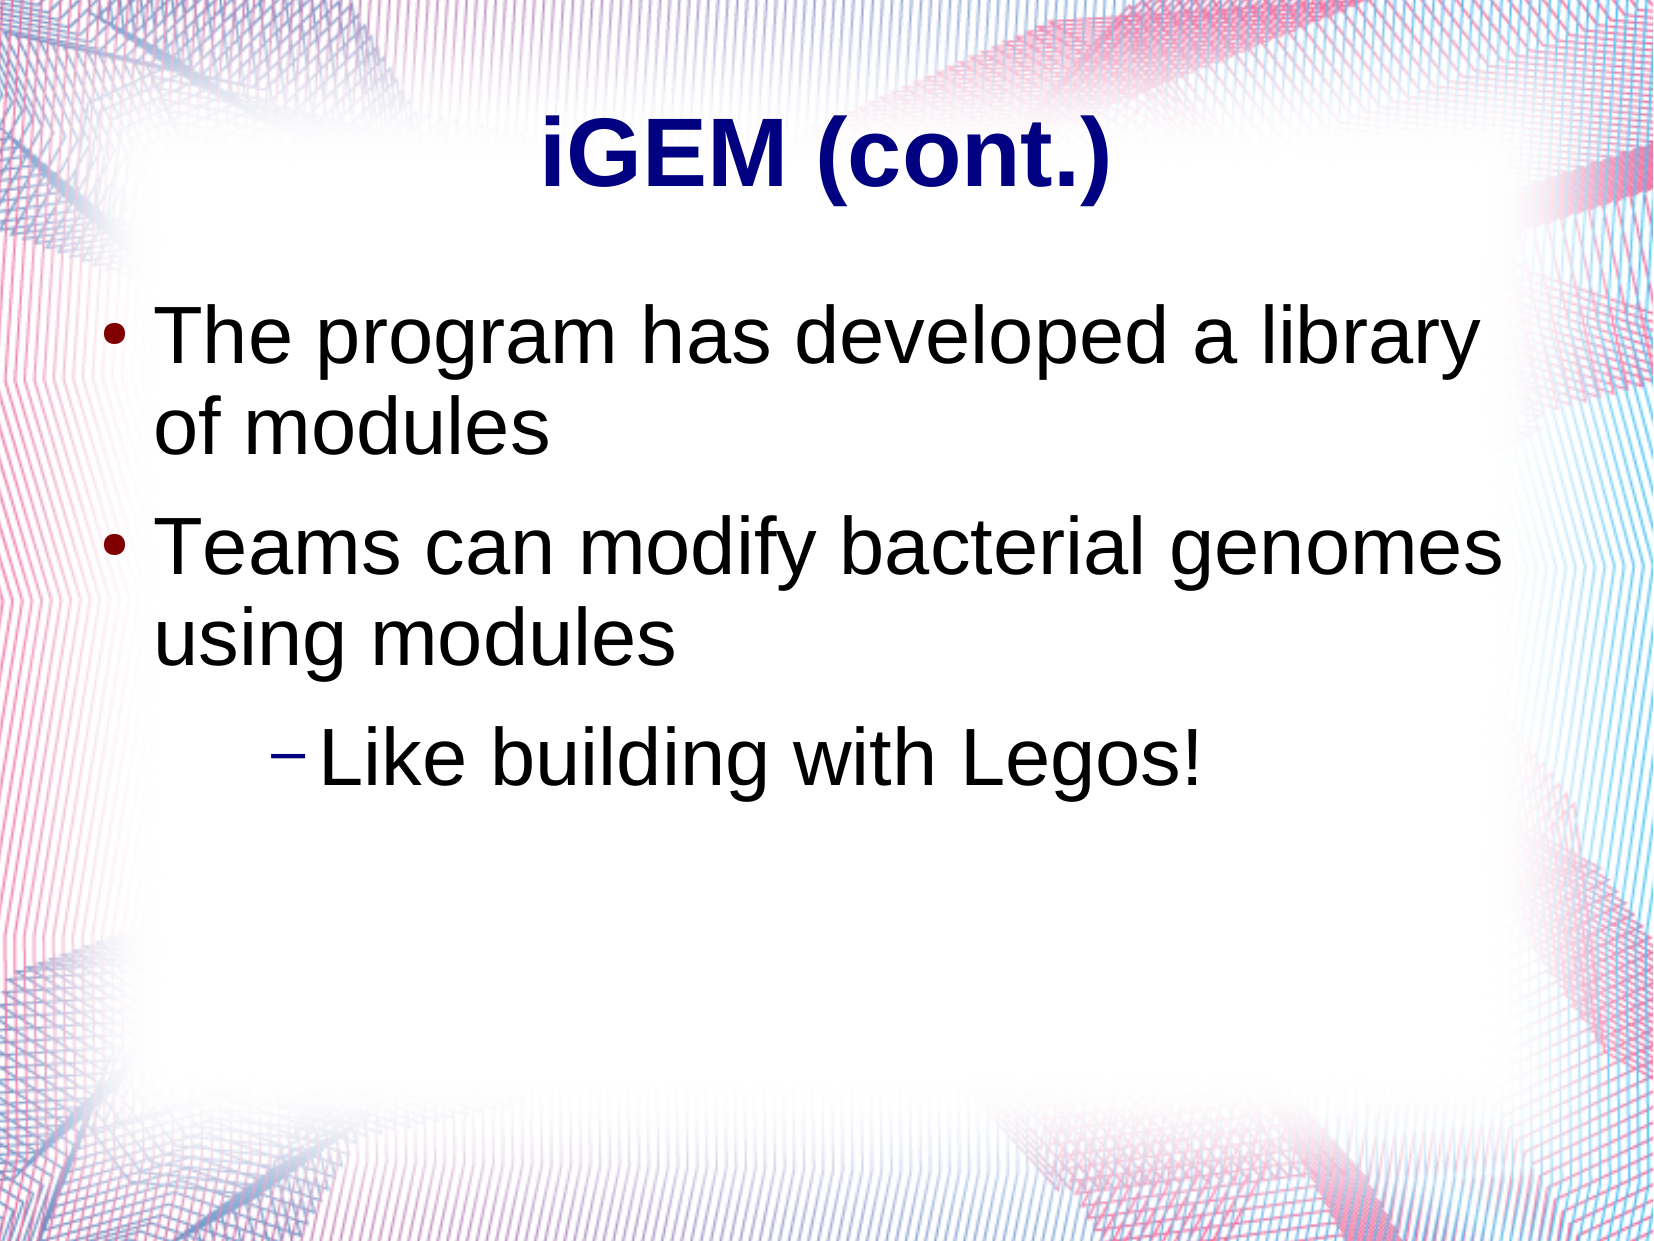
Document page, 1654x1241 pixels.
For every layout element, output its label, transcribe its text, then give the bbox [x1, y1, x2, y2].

picture [0, 0, 1654, 1241]
title iGEM (cont.) [82, 49, 1571, 257]
list The program has developed a library of modules Teams can modify bacterial genomes using modules Like building with Legos! [82, 290, 1571, 1182]
